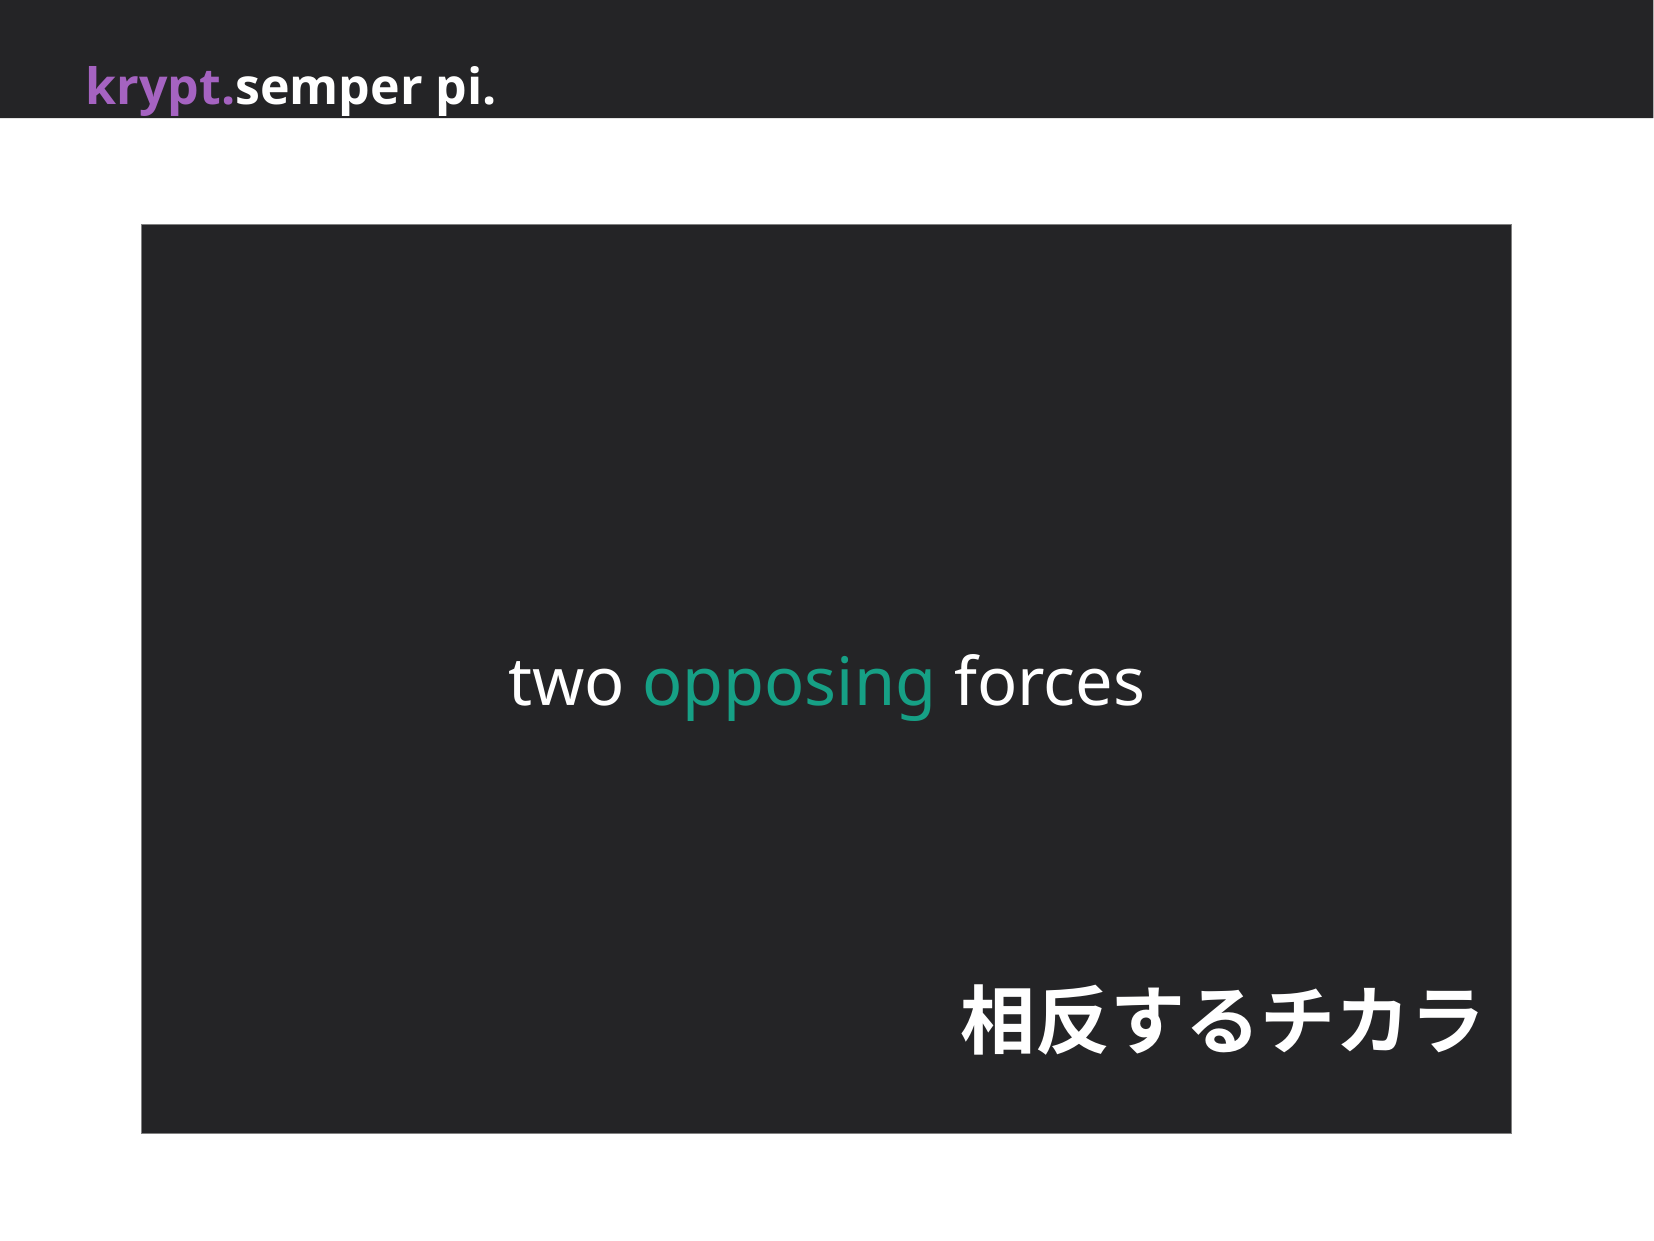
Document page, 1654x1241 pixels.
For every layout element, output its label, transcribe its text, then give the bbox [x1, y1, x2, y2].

text_box [165, 531, 1441, 909]
text_box krypt.semper pi. [70, 43, 544, 119]
text_box 相反するチカラ [153, 909, 1501, 1123]
text_box two opposing forces [141, 224, 1512, 1134]
text_box [0, 0, 1654, 119]
